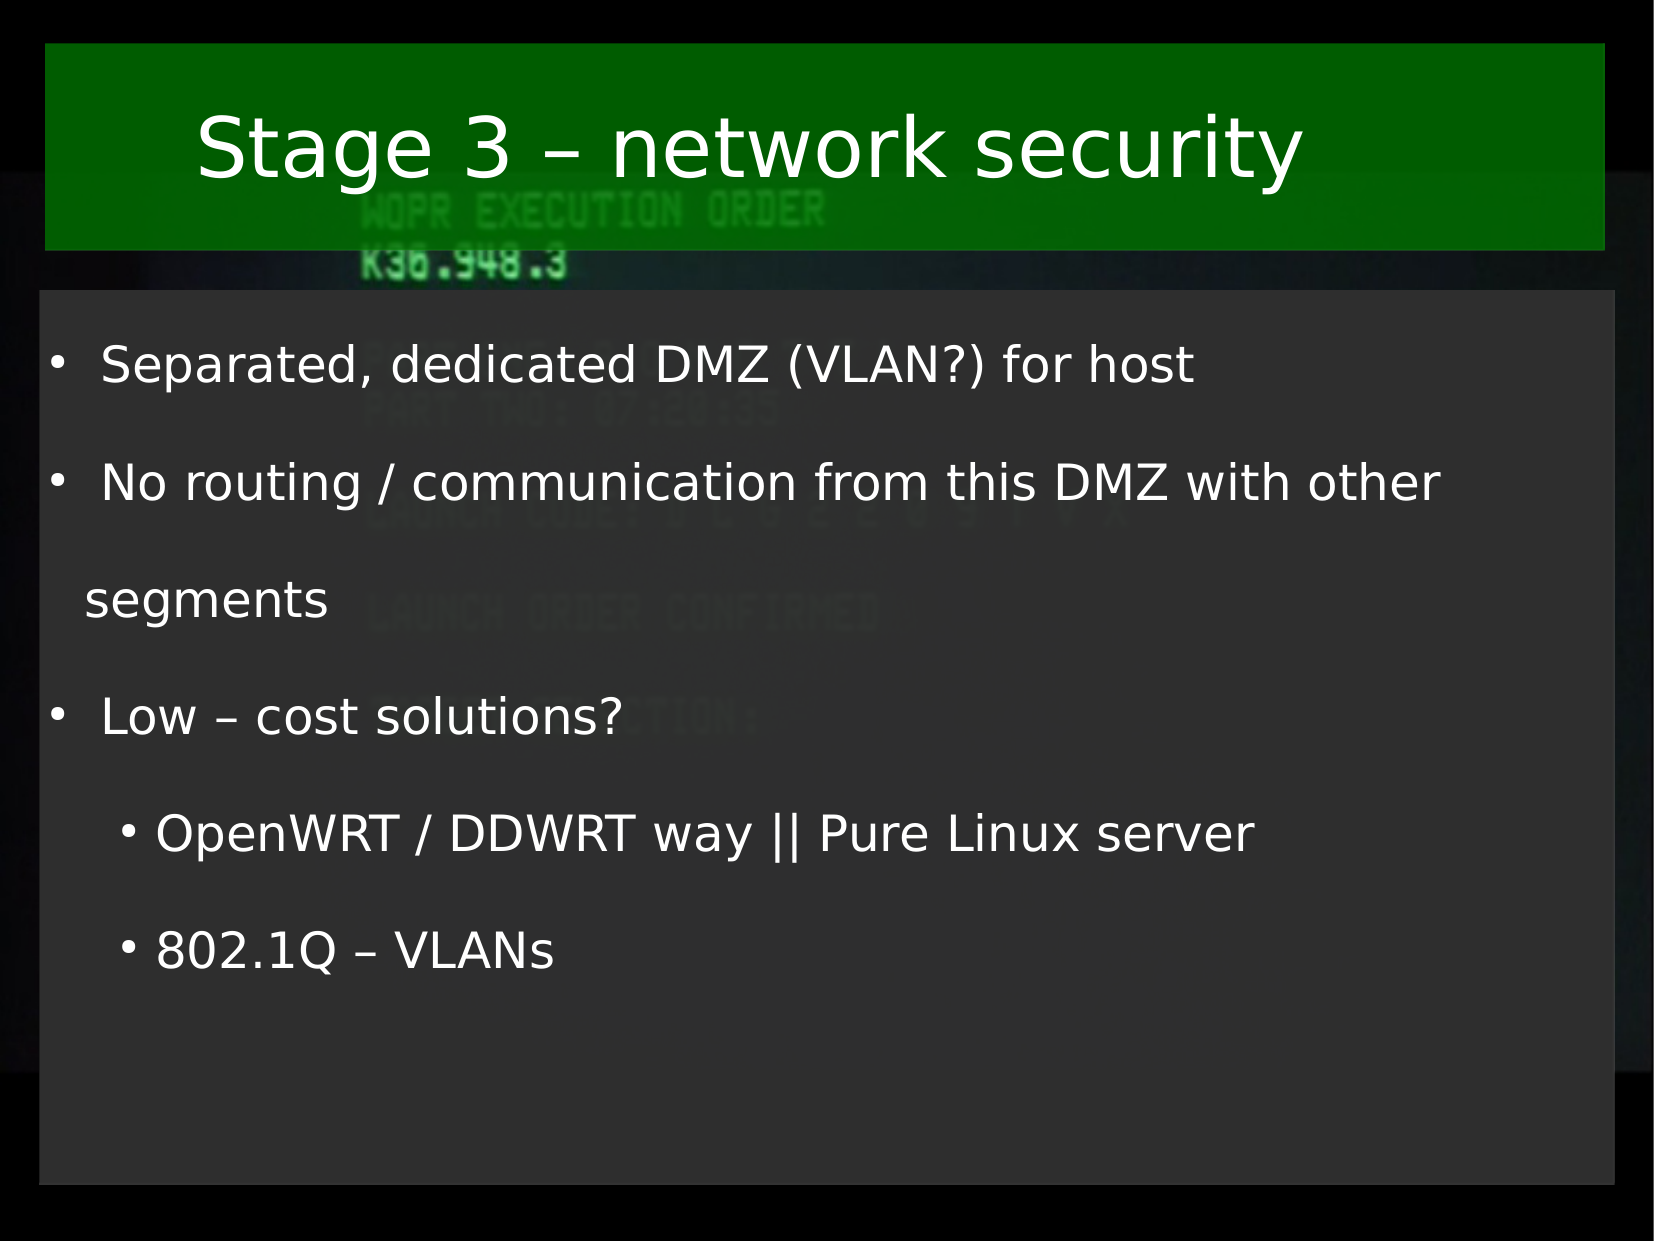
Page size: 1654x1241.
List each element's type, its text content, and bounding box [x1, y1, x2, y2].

text_box Separated, dedicated DMZ (VLAN?) for host No routing / communication from this DMZ with other segments Low – cost solutions? OpenWRT / DDWRT way || Pure Linux server 802.1Q – VLANs [39, 290, 1615, 1185]
picture [0, 0, 1654, 1241]
title Stage 3 – network security [45, 43, 1605, 251]
